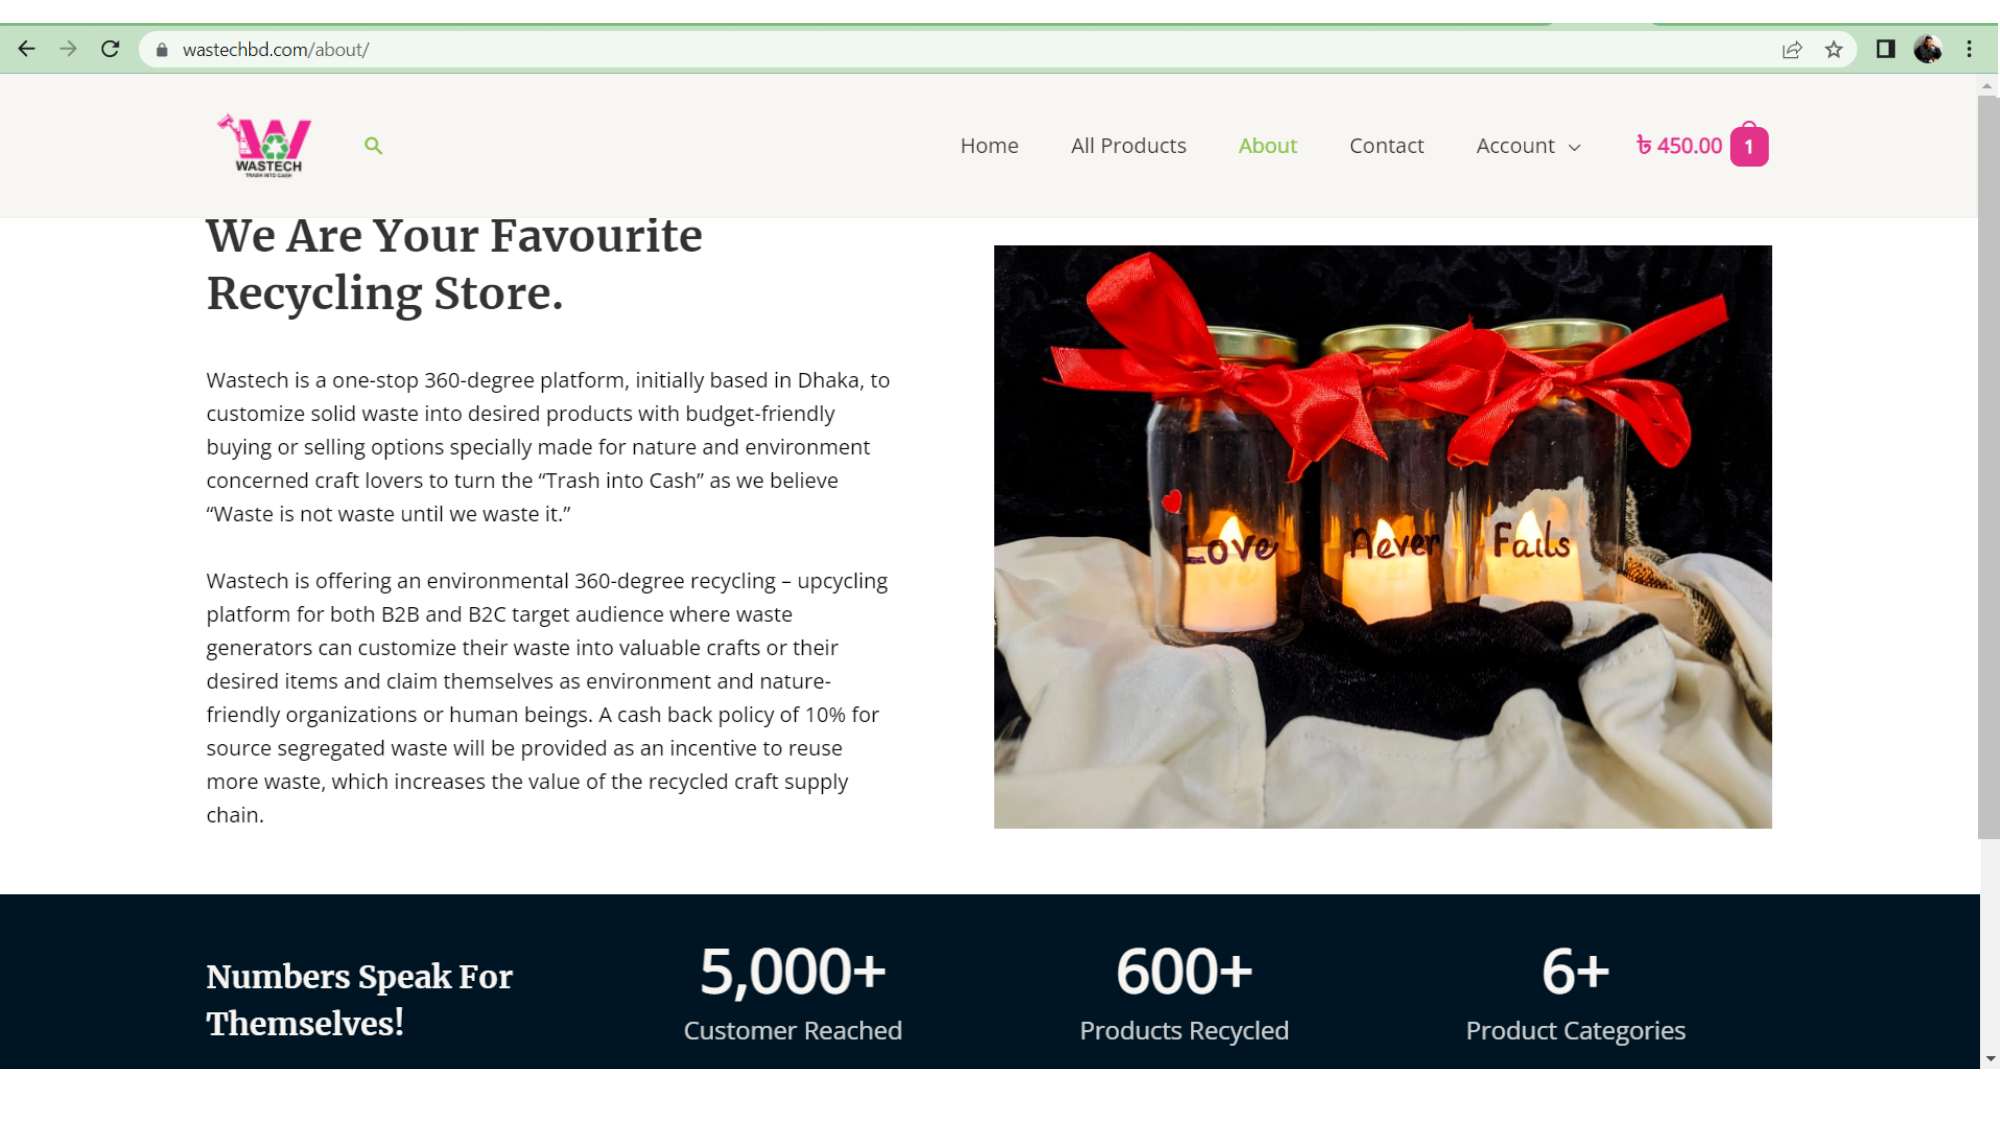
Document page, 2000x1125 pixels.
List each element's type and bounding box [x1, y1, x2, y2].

picture [0, 23, 2000, 1069]
text_box [1978, 97, 2000, 840]
